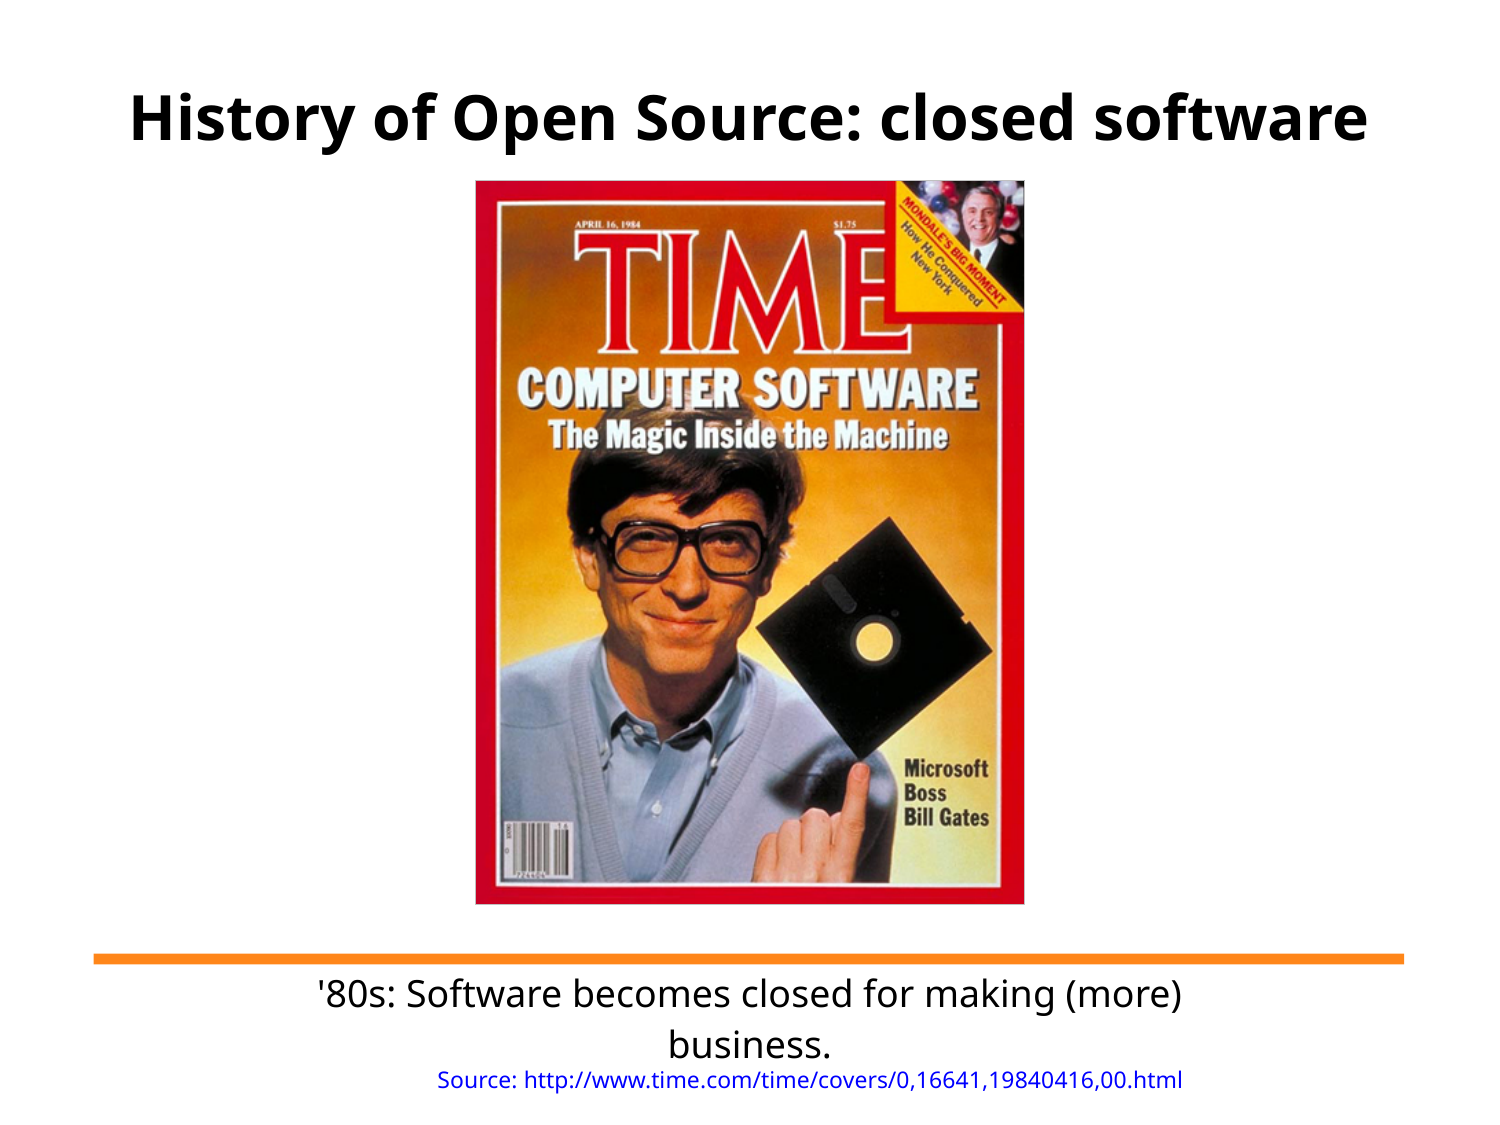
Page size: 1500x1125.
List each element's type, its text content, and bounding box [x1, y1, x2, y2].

picture [0, 0, 1500, 1125]
title History of Open Source: closed software [75, 44, 1426, 188]
text_box Source: http://www.time.com/time/covers/0,16641,19840416,00.html [422, 1056, 1078, 1098]
text_box '80s: Software becomes closed for making (more) business. [224, 960, 1276, 1020]
